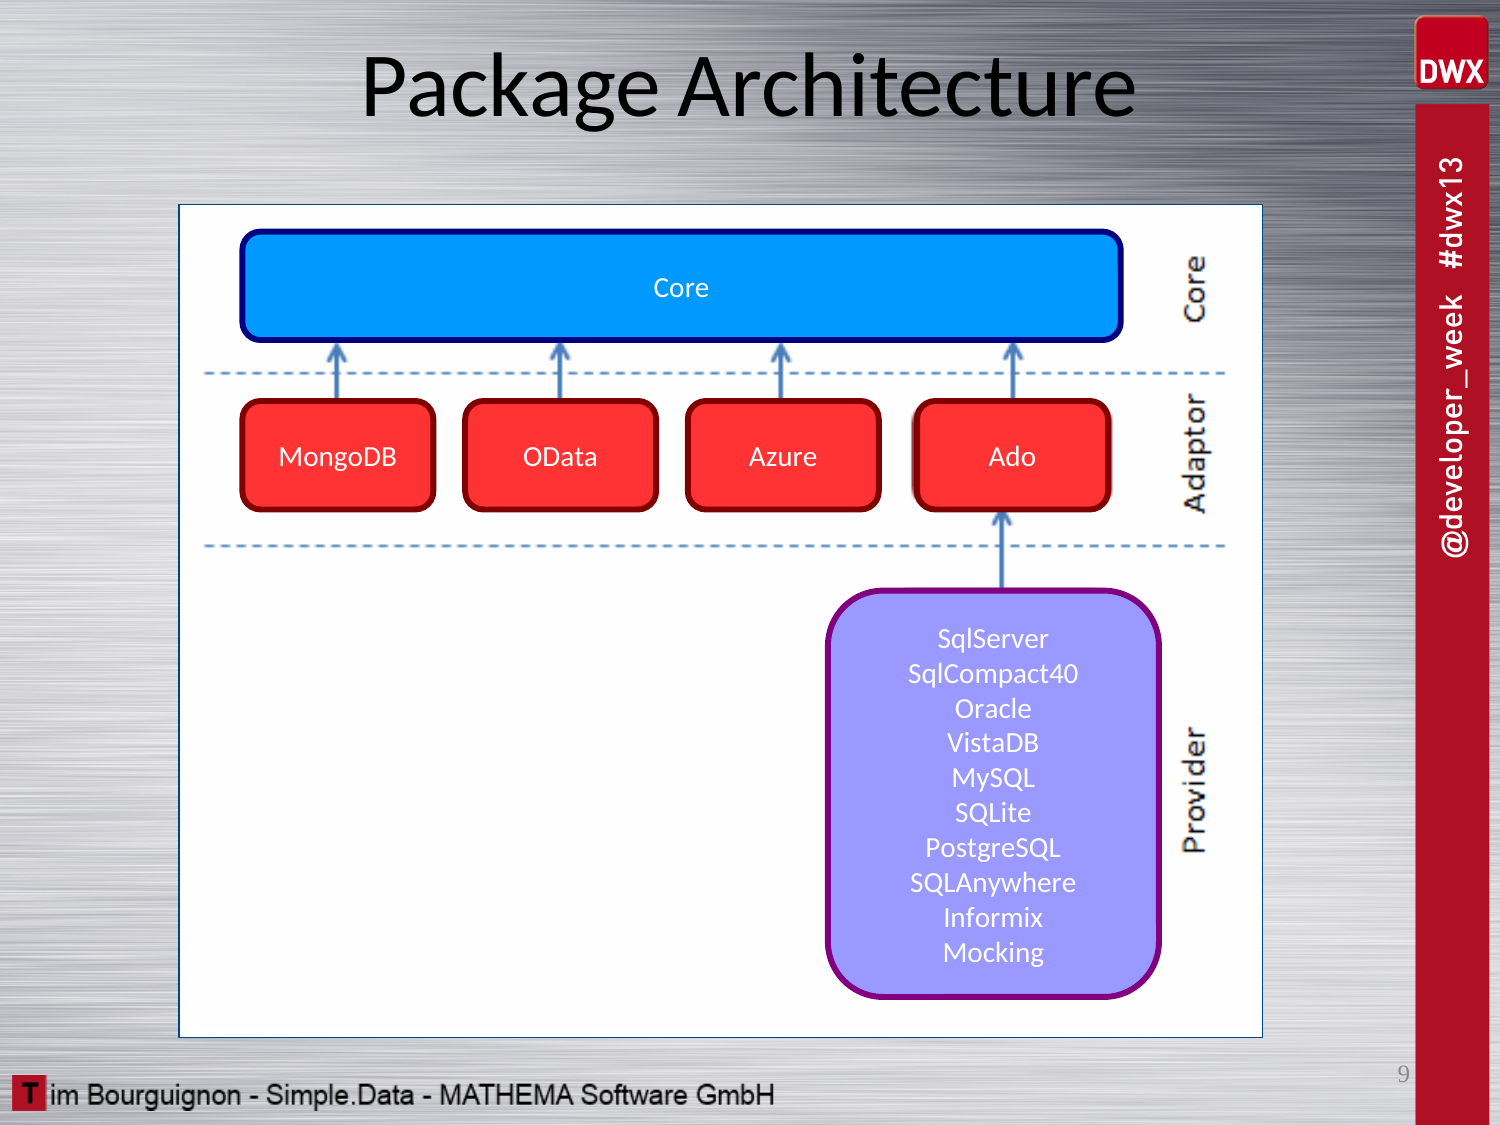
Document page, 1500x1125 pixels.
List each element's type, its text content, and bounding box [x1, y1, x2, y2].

picture [0, 0, 1500, 1125]
text_box [178, 204, 1263, 1038]
text_box Azure [687, 400, 879, 510]
title Package Architecture [75, 0, 1426, 174]
text_box Ado [917, 400, 1108, 510]
text_box SqlServer SqlCompact40 Oracle VistaDB MySQL SQLite PostgreSQL SQLAnywhere Informix Mocking [827, 590, 1159, 997]
text_box OData [465, 400, 657, 510]
text_box Core [242, 231, 1121, 341]
text_box MongoDB [242, 400, 434, 510]
